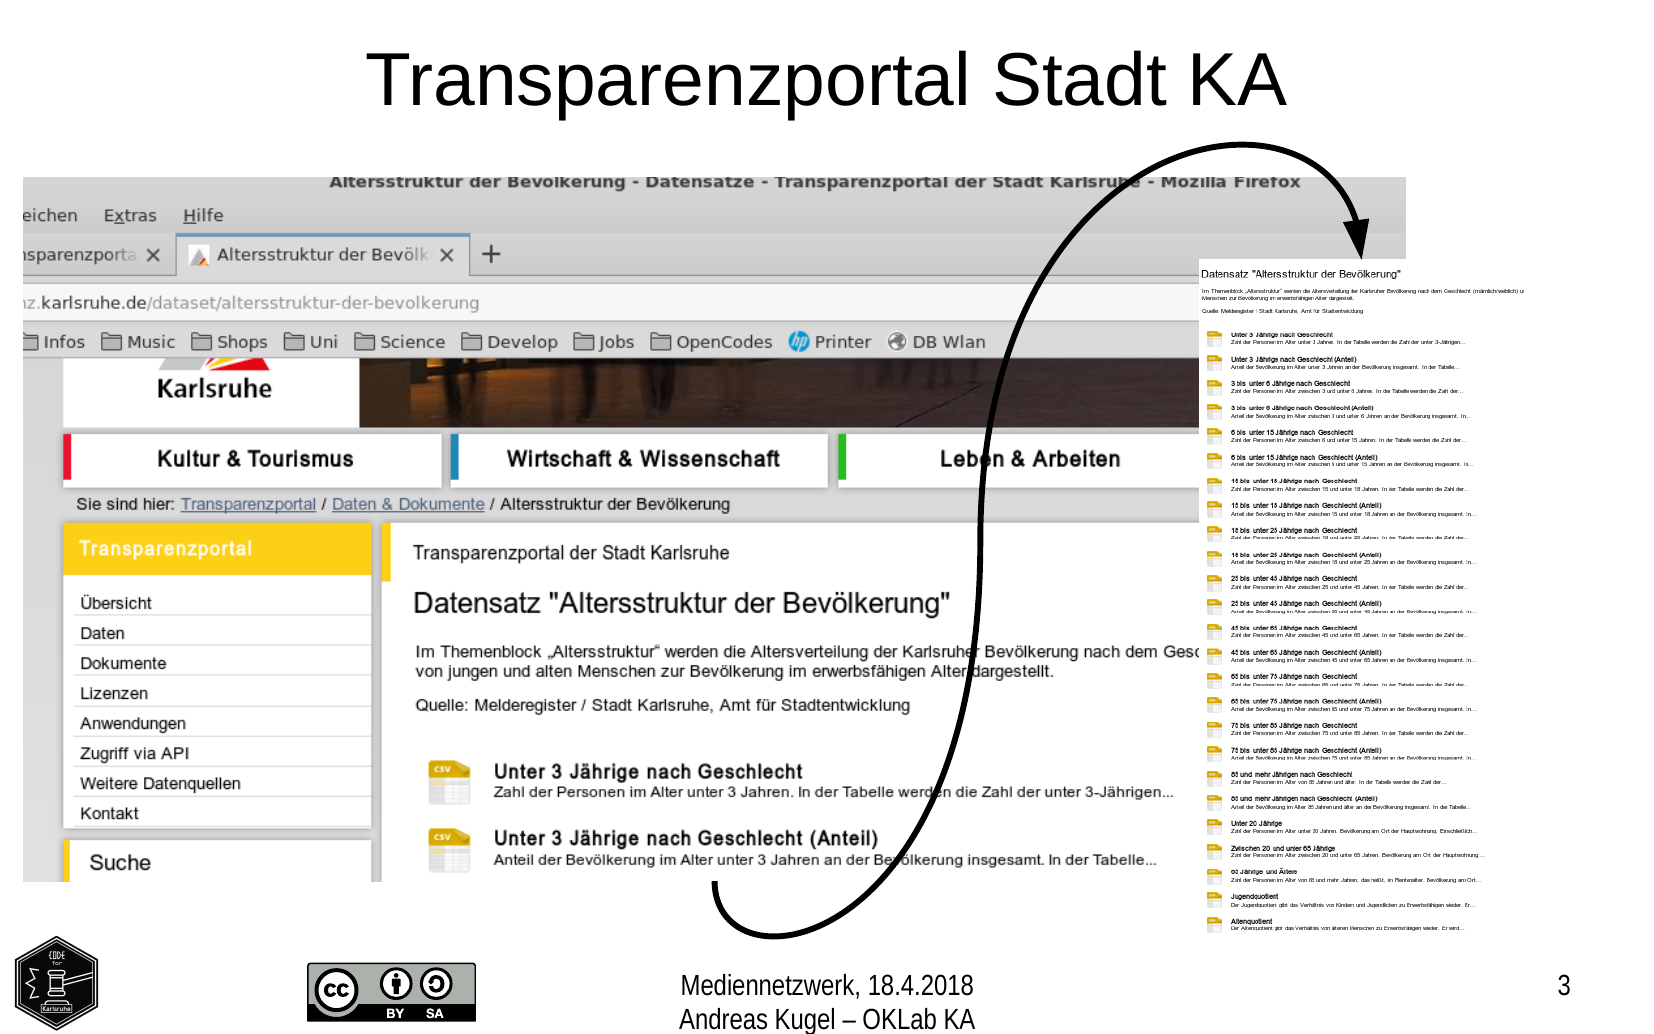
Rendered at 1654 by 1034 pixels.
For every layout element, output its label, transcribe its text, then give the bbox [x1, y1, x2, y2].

picture [6, 933, 107, 1033]
picture [23, 177, 1130, 882]
picture [884, 177, 1524, 945]
title Transparenzportal Stadt KA [82, 17, 1571, 142]
